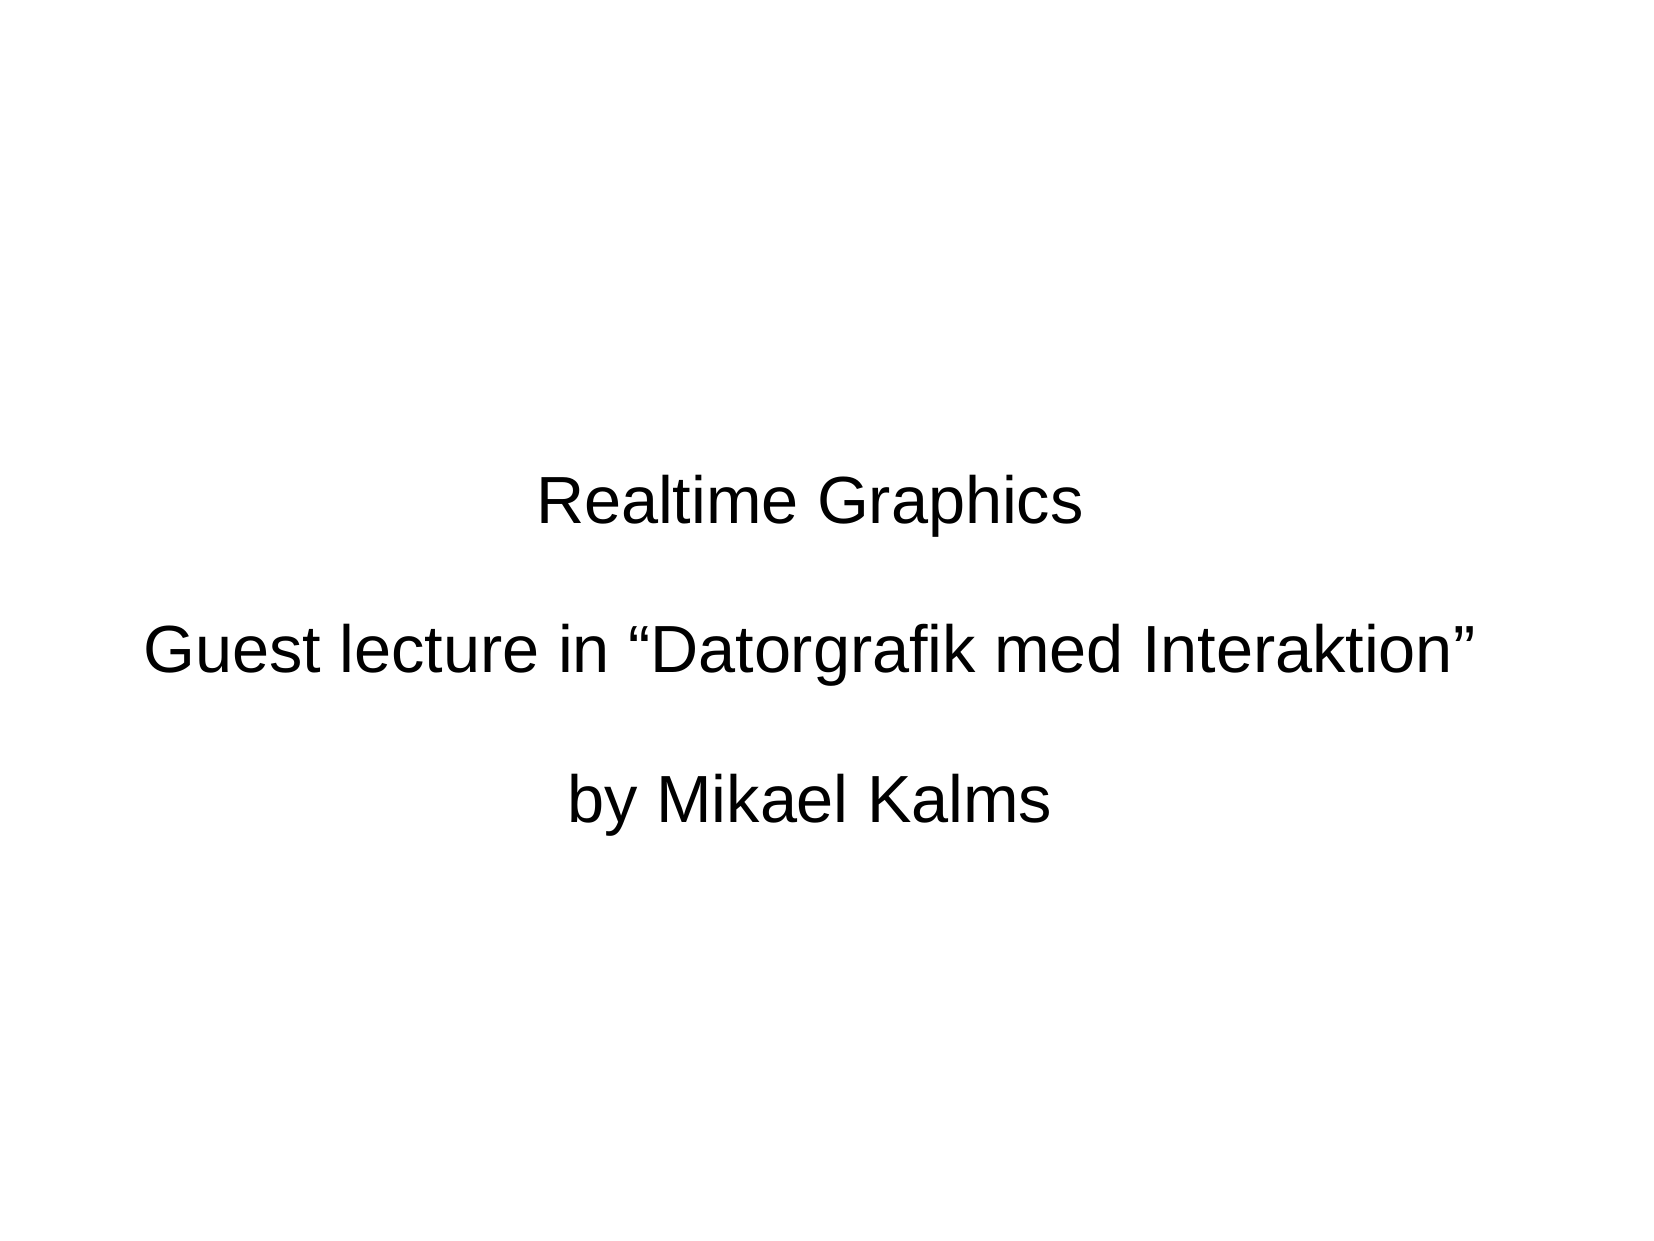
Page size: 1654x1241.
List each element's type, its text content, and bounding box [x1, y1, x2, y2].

subtitle Realtime Graphics Guest lecture in “Datorgrafik med Interaktion” by Mikael Kalms [82, 290, 1538, 1010]
